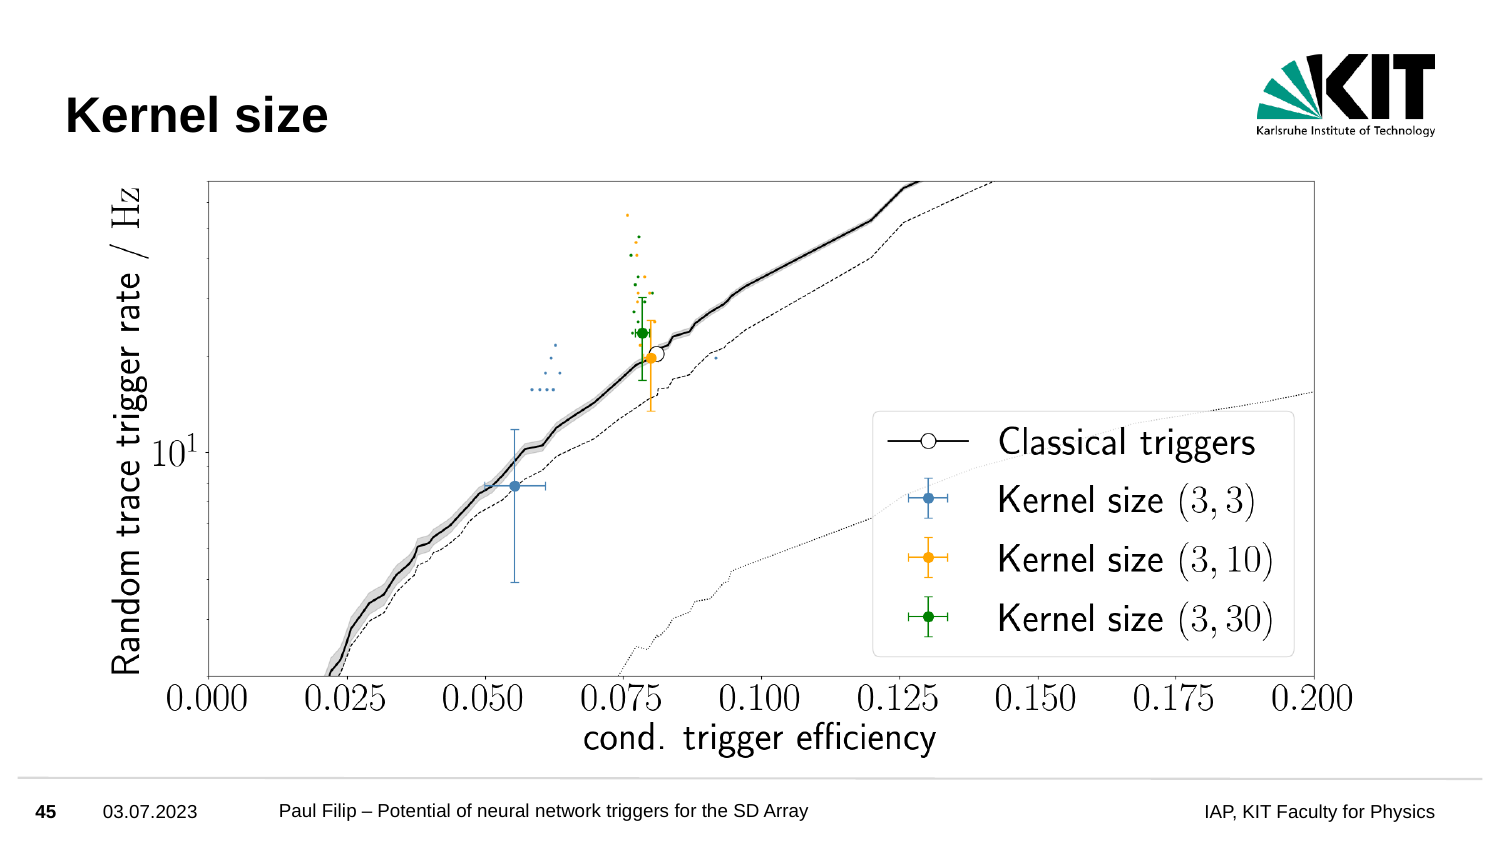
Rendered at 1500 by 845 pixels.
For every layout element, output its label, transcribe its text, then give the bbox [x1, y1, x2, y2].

picture [1257, 54, 1435, 137]
picture [102, 174, 1362, 764]
slide_number <number> [35, 778, 89, 844]
title Kernel size [64, 48, 1192, 144]
slide_number 03.07.2023 [102, 778, 272, 844]
